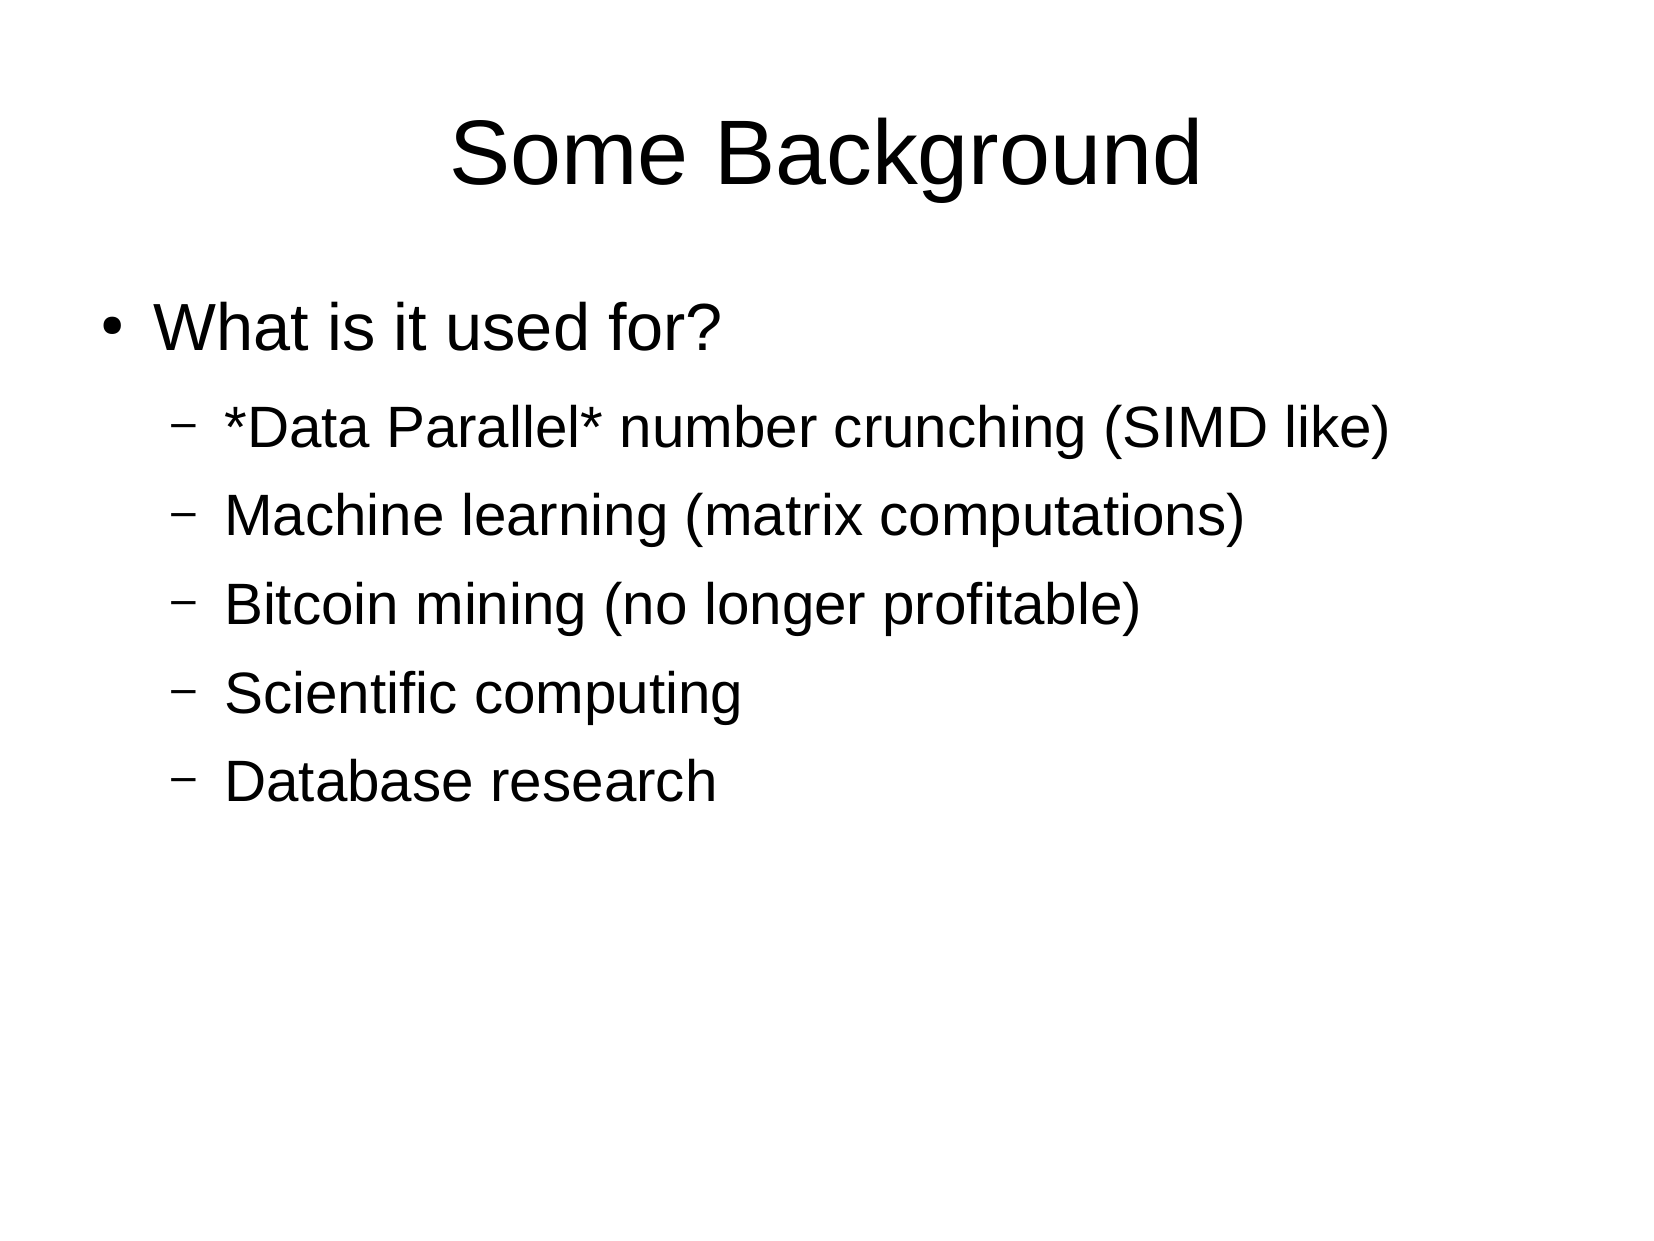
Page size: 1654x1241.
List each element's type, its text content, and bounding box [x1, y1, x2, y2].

title Some Background [82, 49, 1571, 257]
list What is it used for? *Data Parallel* number crunching (SIMD like) Machine learning (matrix computations) Bitcoin mining (no longer profitable) Scientific computing Database research [82, 290, 1571, 1010]
